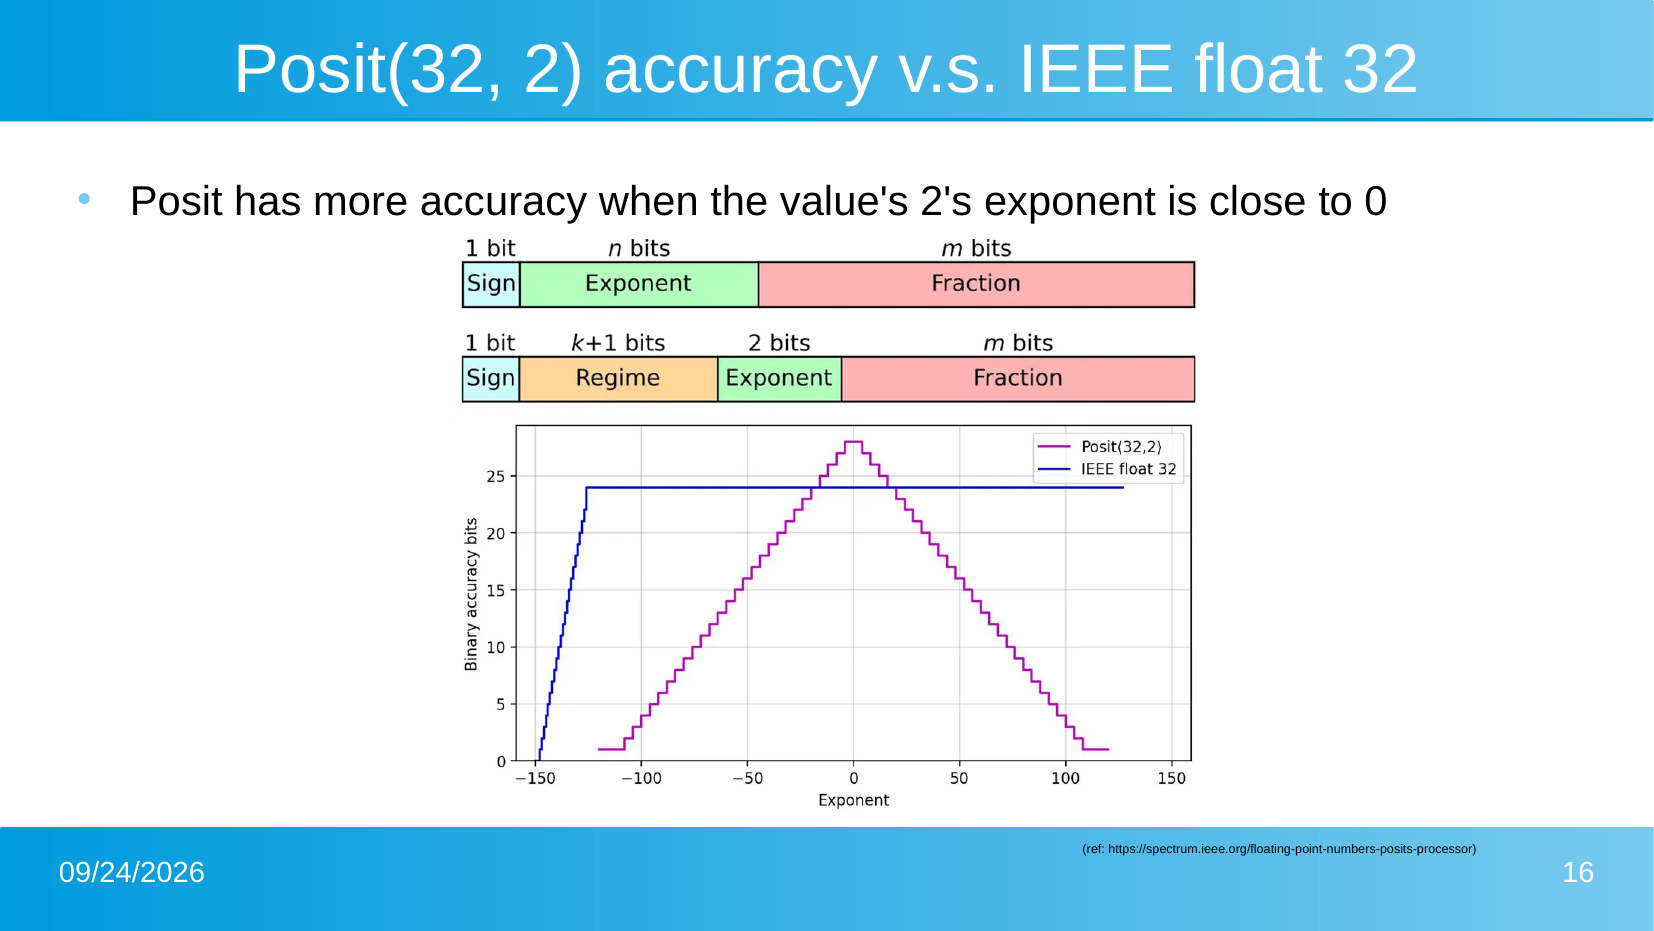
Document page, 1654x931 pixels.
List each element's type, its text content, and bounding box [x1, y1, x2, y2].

picture [453, 231, 1201, 814]
title Posit(32, 2) accuracy v.s. IEEE float 32 [59, 29, 1595, 108]
list Posit has more accuracy when the value's 2's exponent is close to 0 [59, 177, 1595, 768]
text_box (ref: https://spectrum.ieee.org/floating-point-numbers-posits-processor) [1067, 834, 1516, 864]
